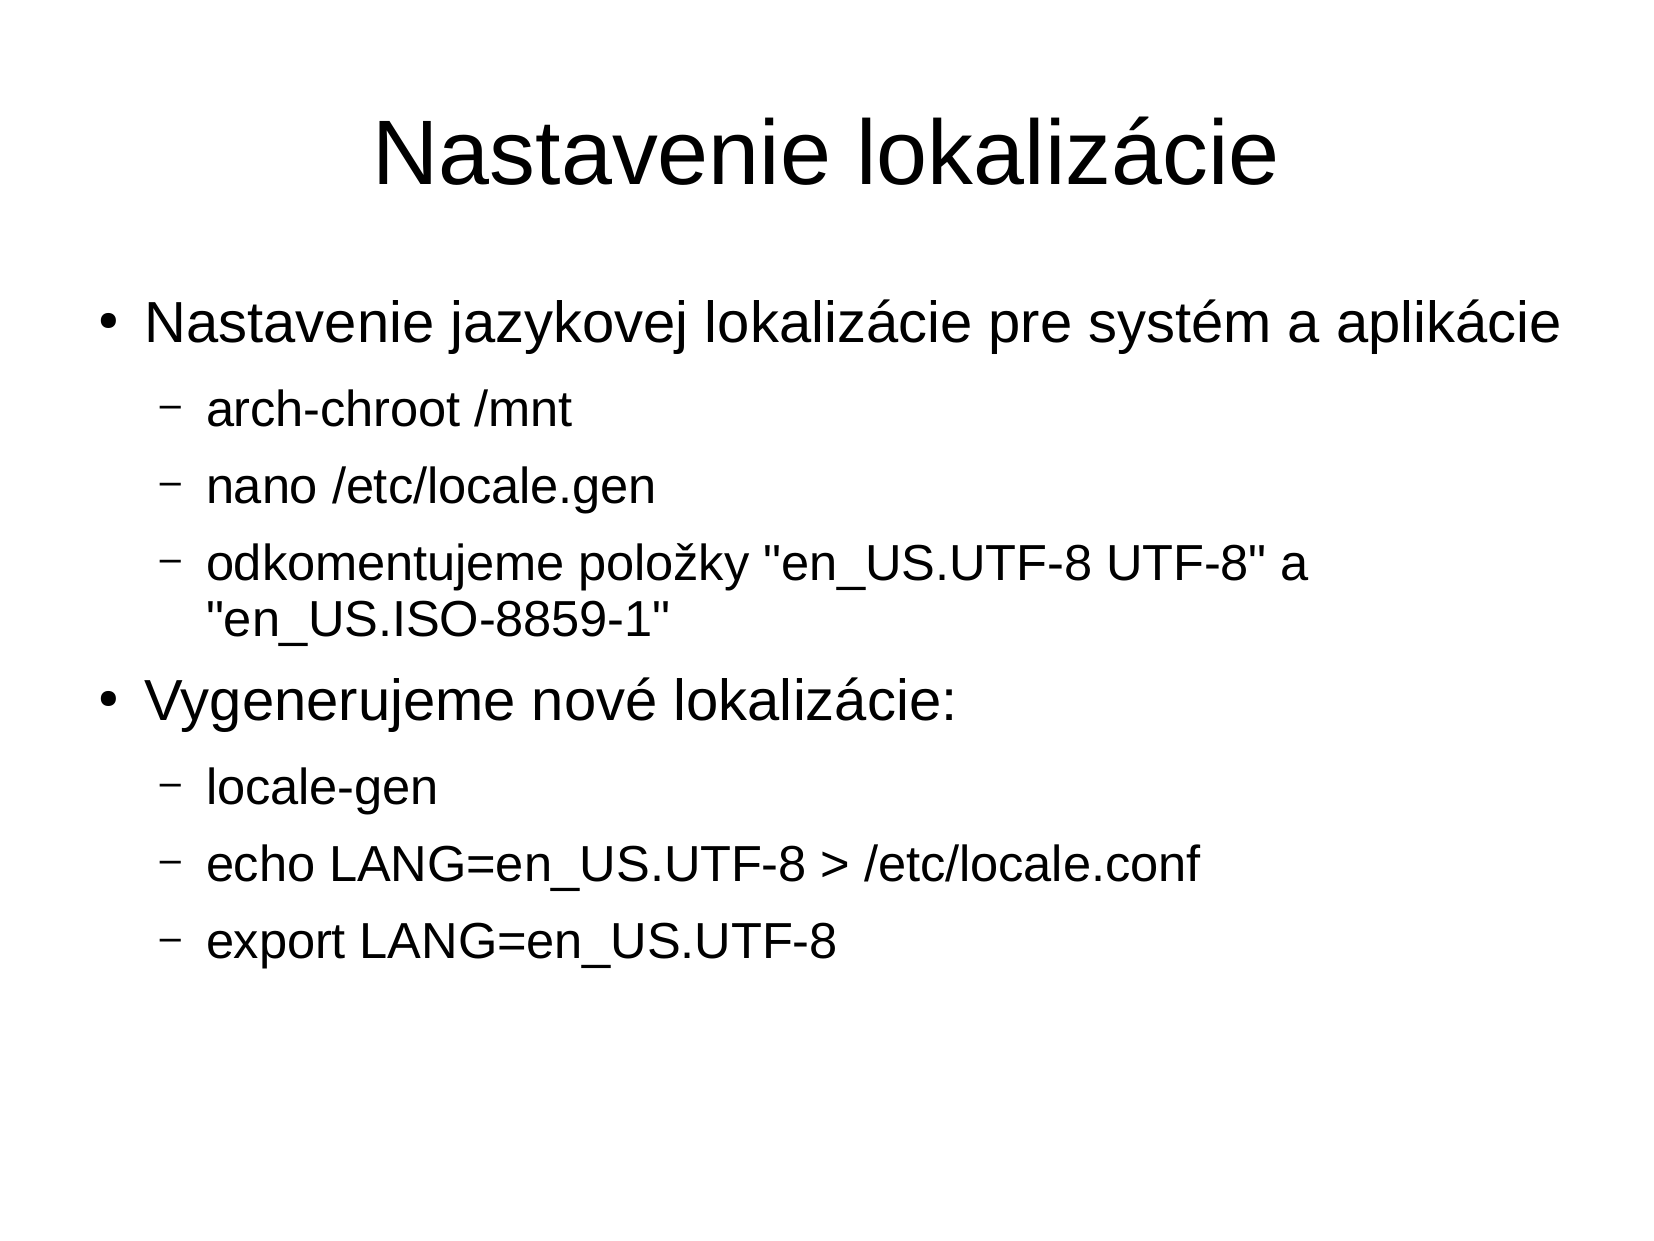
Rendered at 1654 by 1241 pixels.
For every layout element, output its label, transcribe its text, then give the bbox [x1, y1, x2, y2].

list Nastavenie jazykovej lokalizácie pre systém a aplikácie arch-chroot /mnt nano /etc/locale.gen odkomentujeme položky "en_US.UTF-8 UTF-8" a "en_US.ISO-8859-1" Vygenerujeme nové lokalizácie: locale-gen echo LANG=en_US.UTF-8 > /etc/locale.conf export LANG=en_US.UTF-8 [82, 290, 1571, 1010]
title Nastavenie lokalizácie [82, 49, 1571, 257]
